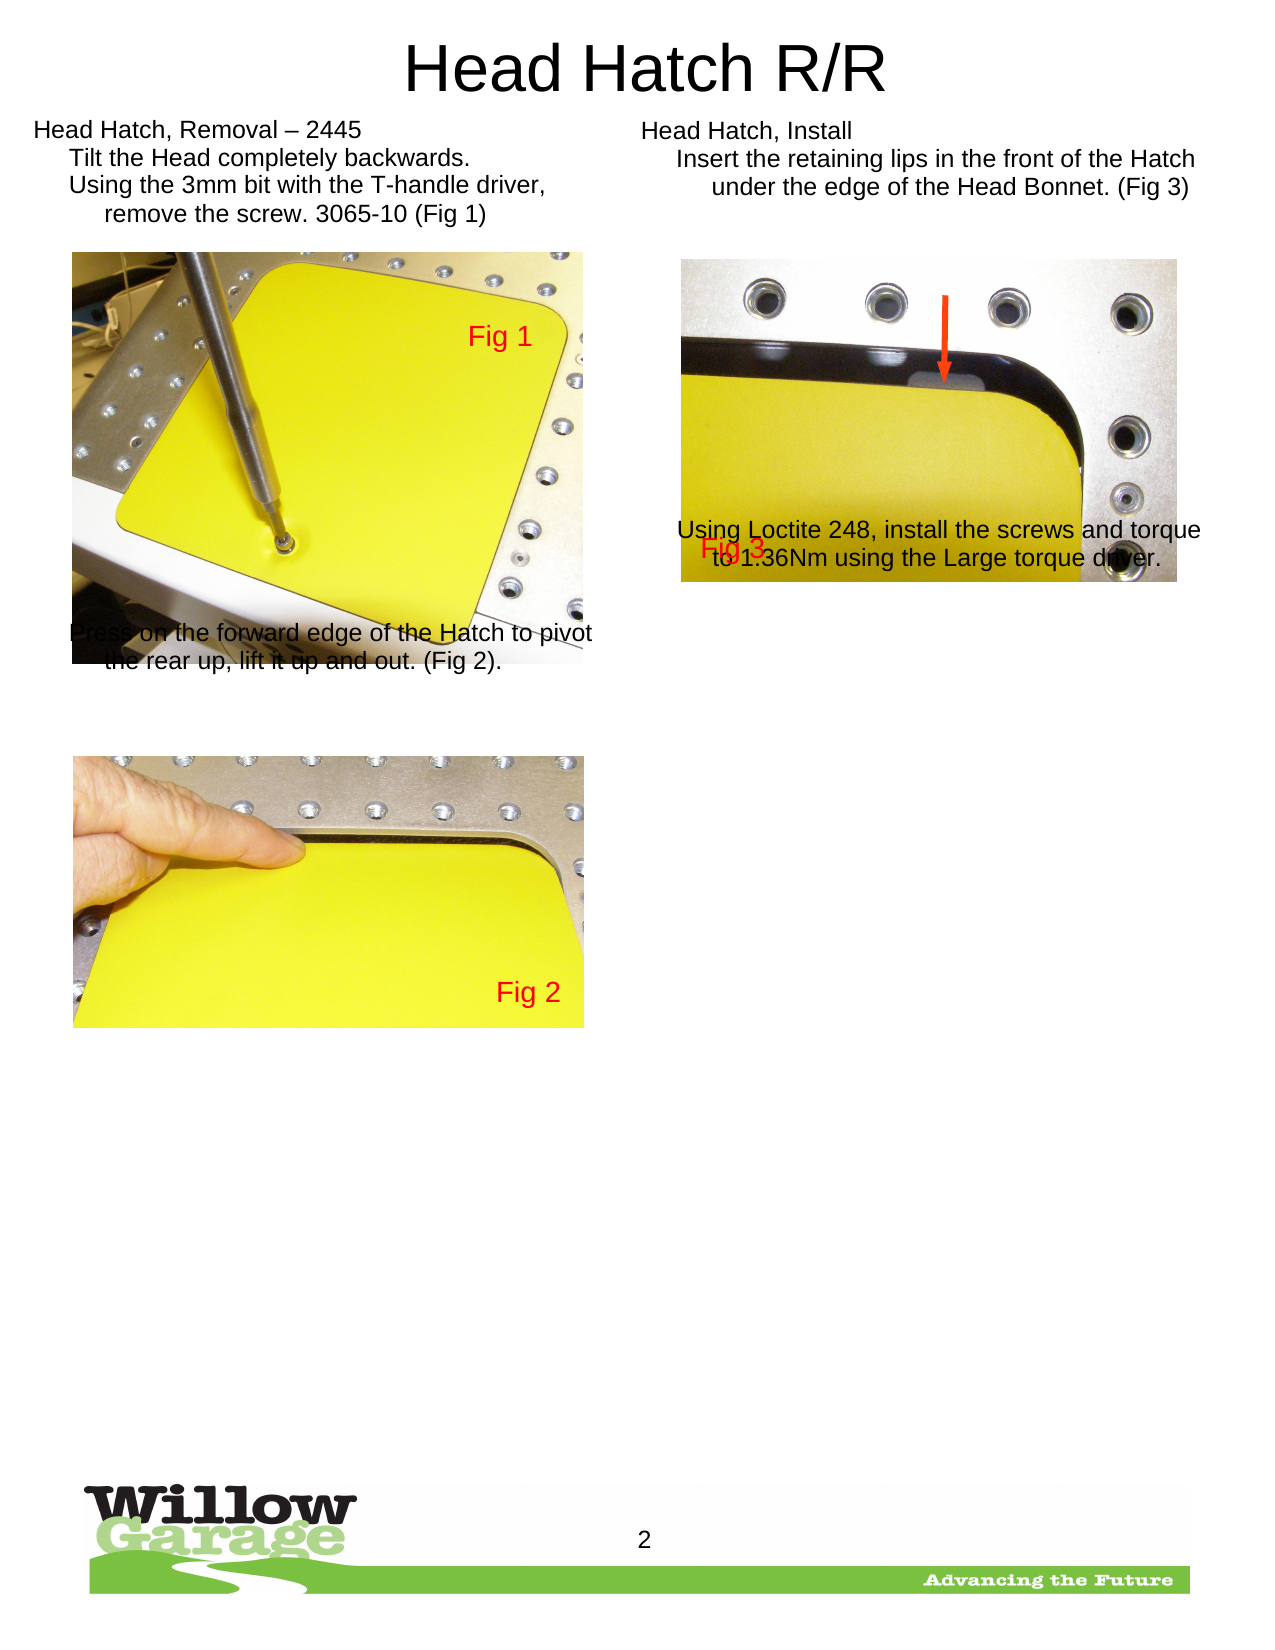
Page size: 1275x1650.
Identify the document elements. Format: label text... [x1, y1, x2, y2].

text_box Fig 3 [685, 525, 781, 577]
text_box Fig 1 [453, 312, 548, 364]
picture [84, 1484, 640, 1594]
list Head Hatch, Install Insert the retaining lips in the front of the Hatch under the edge of the Head Bonnet. (Fig 3) Using Loctite 248, install the screws and torque to 1.36Nm using the Large torque driver. [640, 116, 1212, 1650]
list Head Hatch, Removal – 2445 Tilt the Head completely backwards. Using the 3mm bit with the T-handle driver, remove the screw. 3065-10 (Fig 1) Press on the forward edge of the Hatch to pivot the rear up, lift it up and out. (Fig 2). [33, 115, 627, 1078]
text_box Fig 2 [481, 968, 577, 1020]
title Head Hatch R/R [94, 16, 1200, 120]
